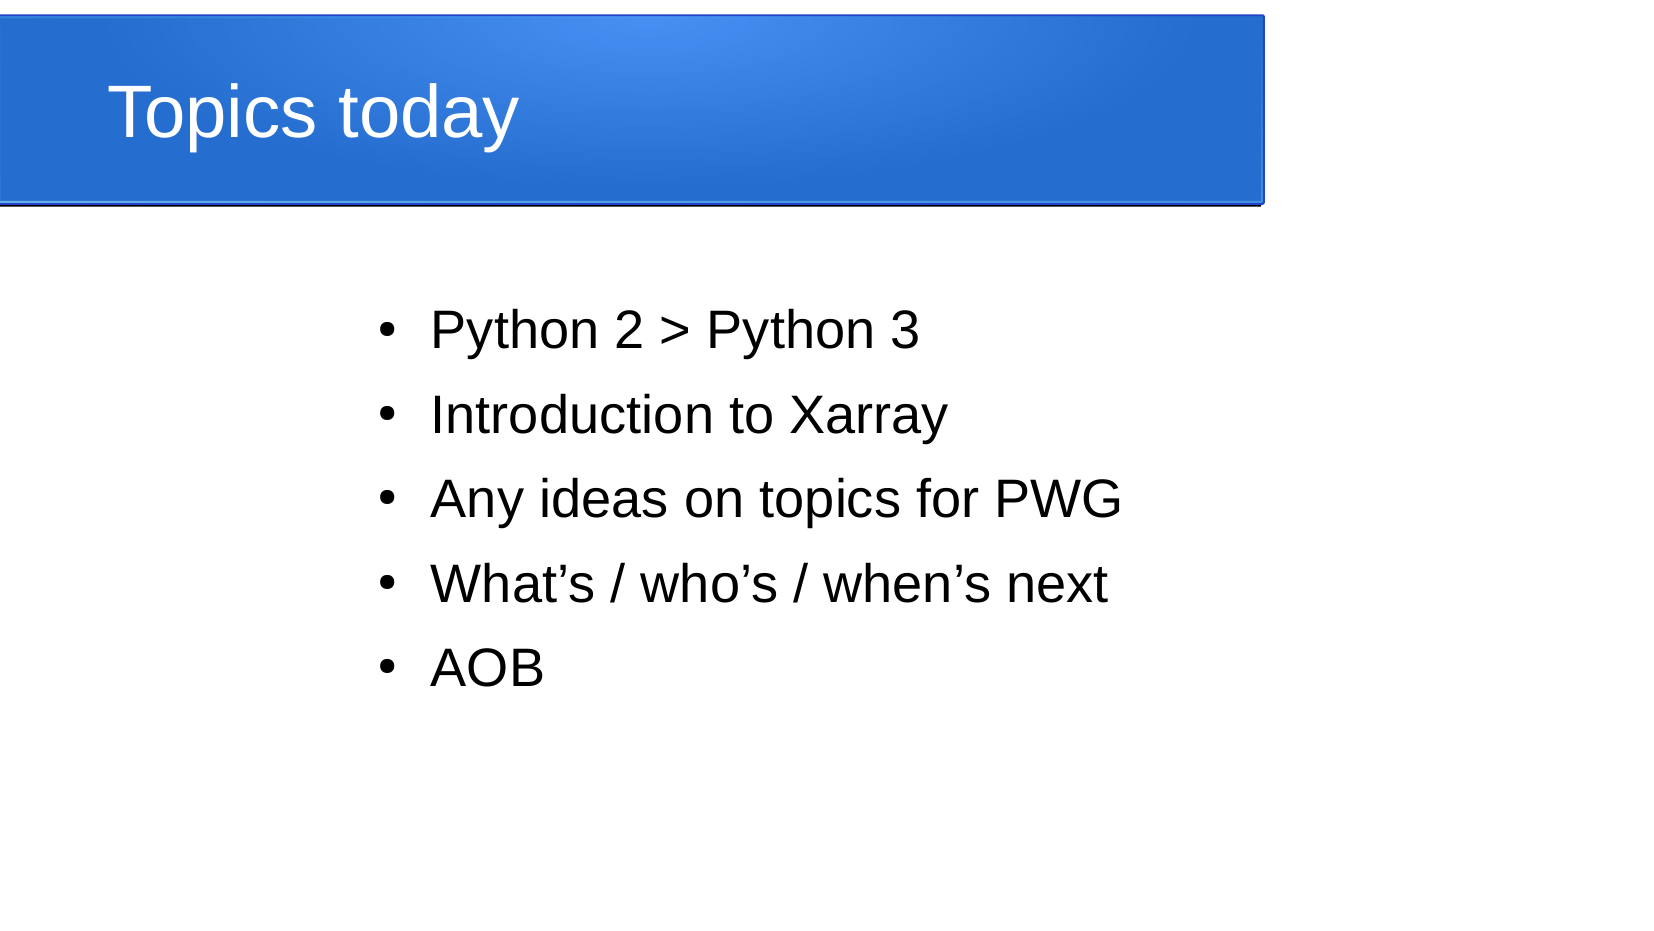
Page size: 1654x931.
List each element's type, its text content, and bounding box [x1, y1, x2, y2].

title Topics today [33, 35, 1216, 189]
list Python 2 > Python 3 Introduction to Xarray Any ideas on topics for PWG What’s / who’s / when’s next AOB [360, 300, 1141, 795]
